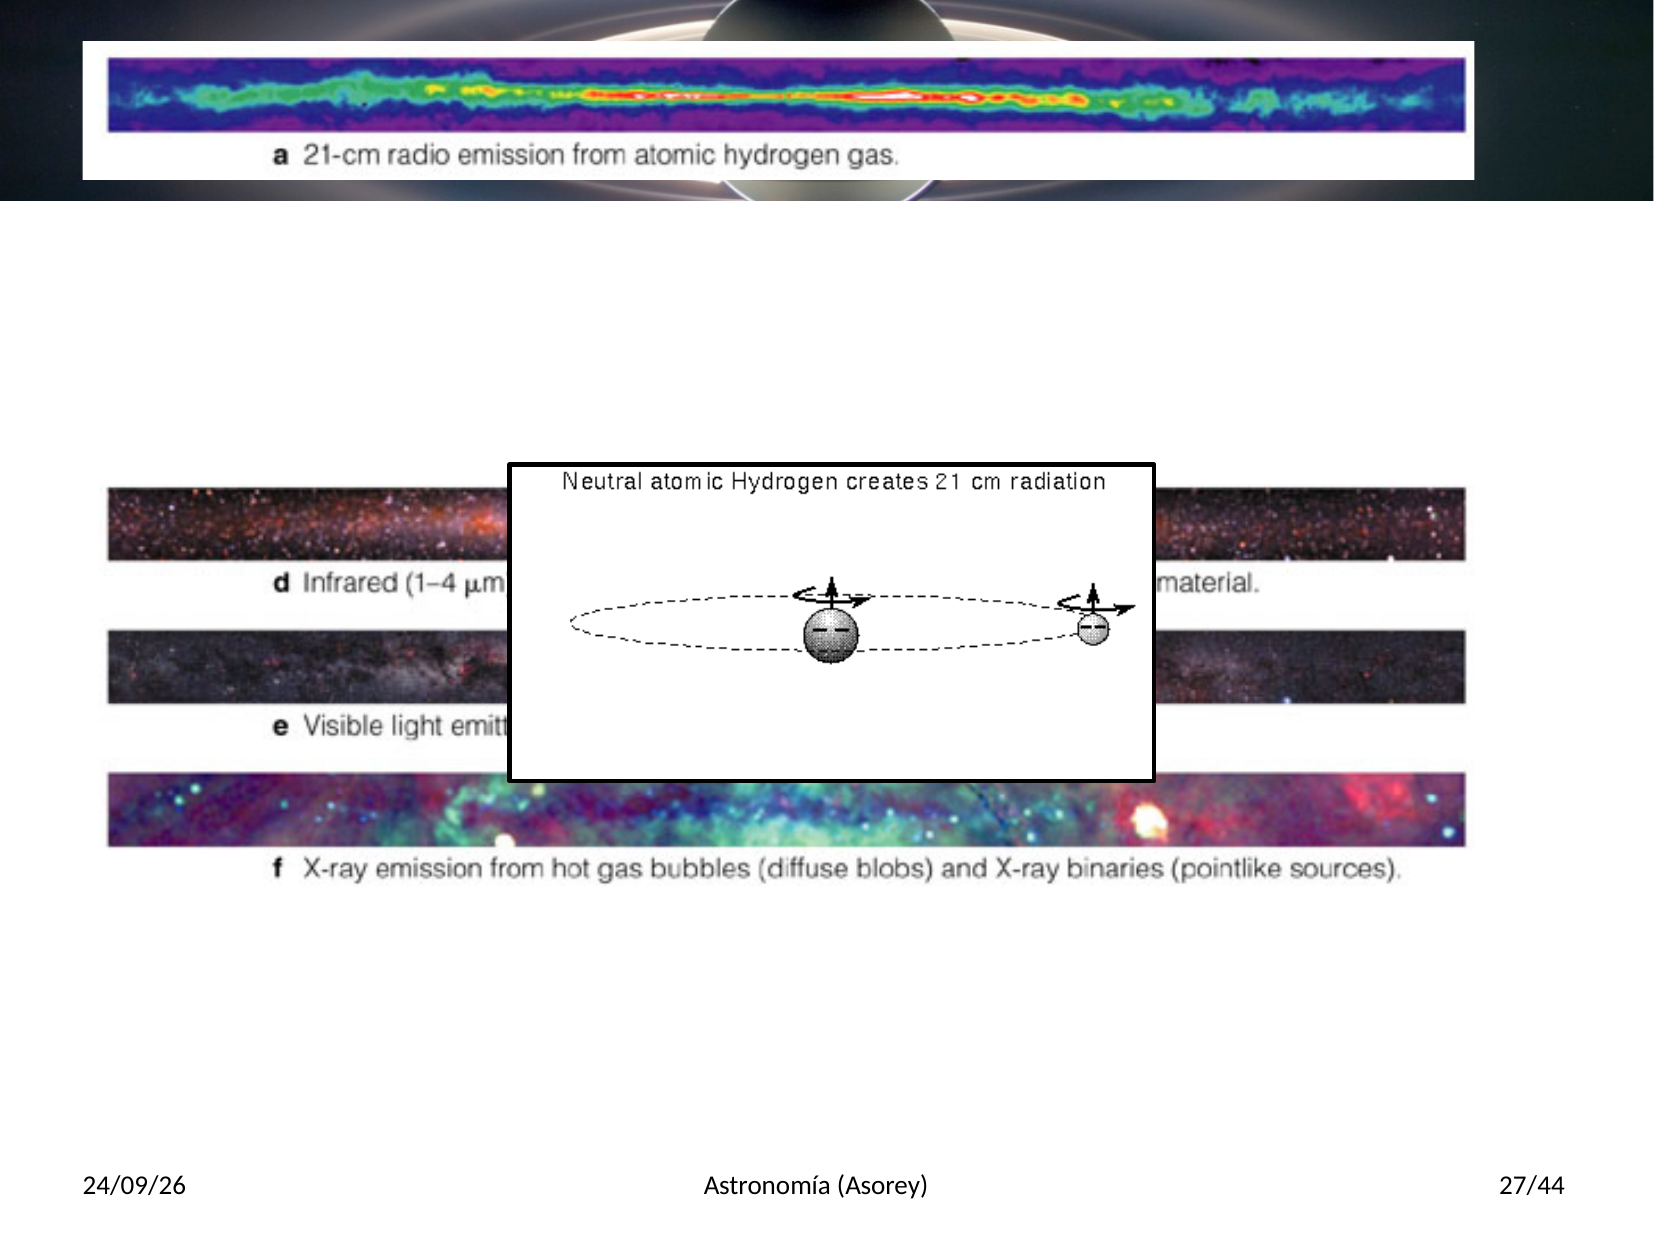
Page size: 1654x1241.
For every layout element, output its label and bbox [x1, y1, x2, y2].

picture [511, 466, 1153, 779]
picture [82, 468, 1475, 896]
picture [0, 0, 1654, 201]
